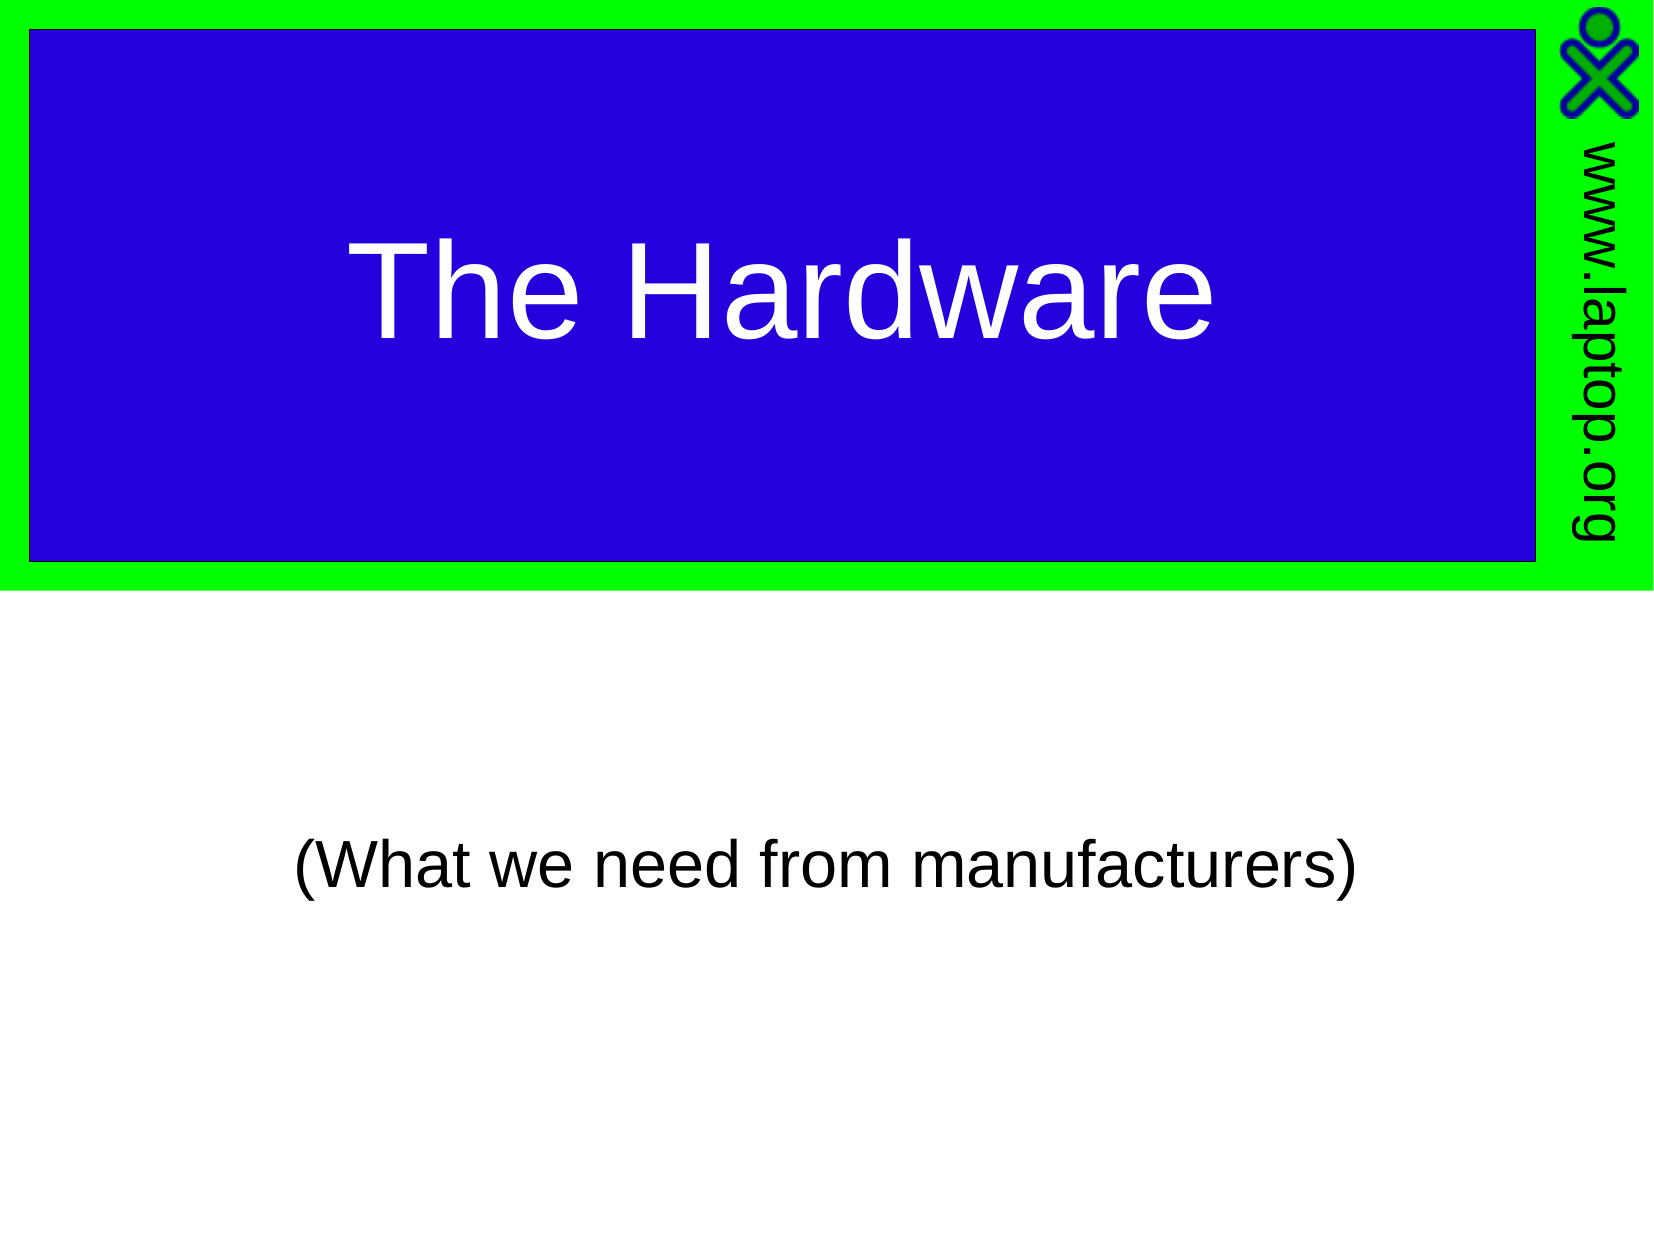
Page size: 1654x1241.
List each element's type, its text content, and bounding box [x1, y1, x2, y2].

picture [1559, 7, 1639, 119]
title The Hardware [59, 56, 1506, 525]
subtitle (What we need from manufacturers) [82, 627, 1571, 1102]
